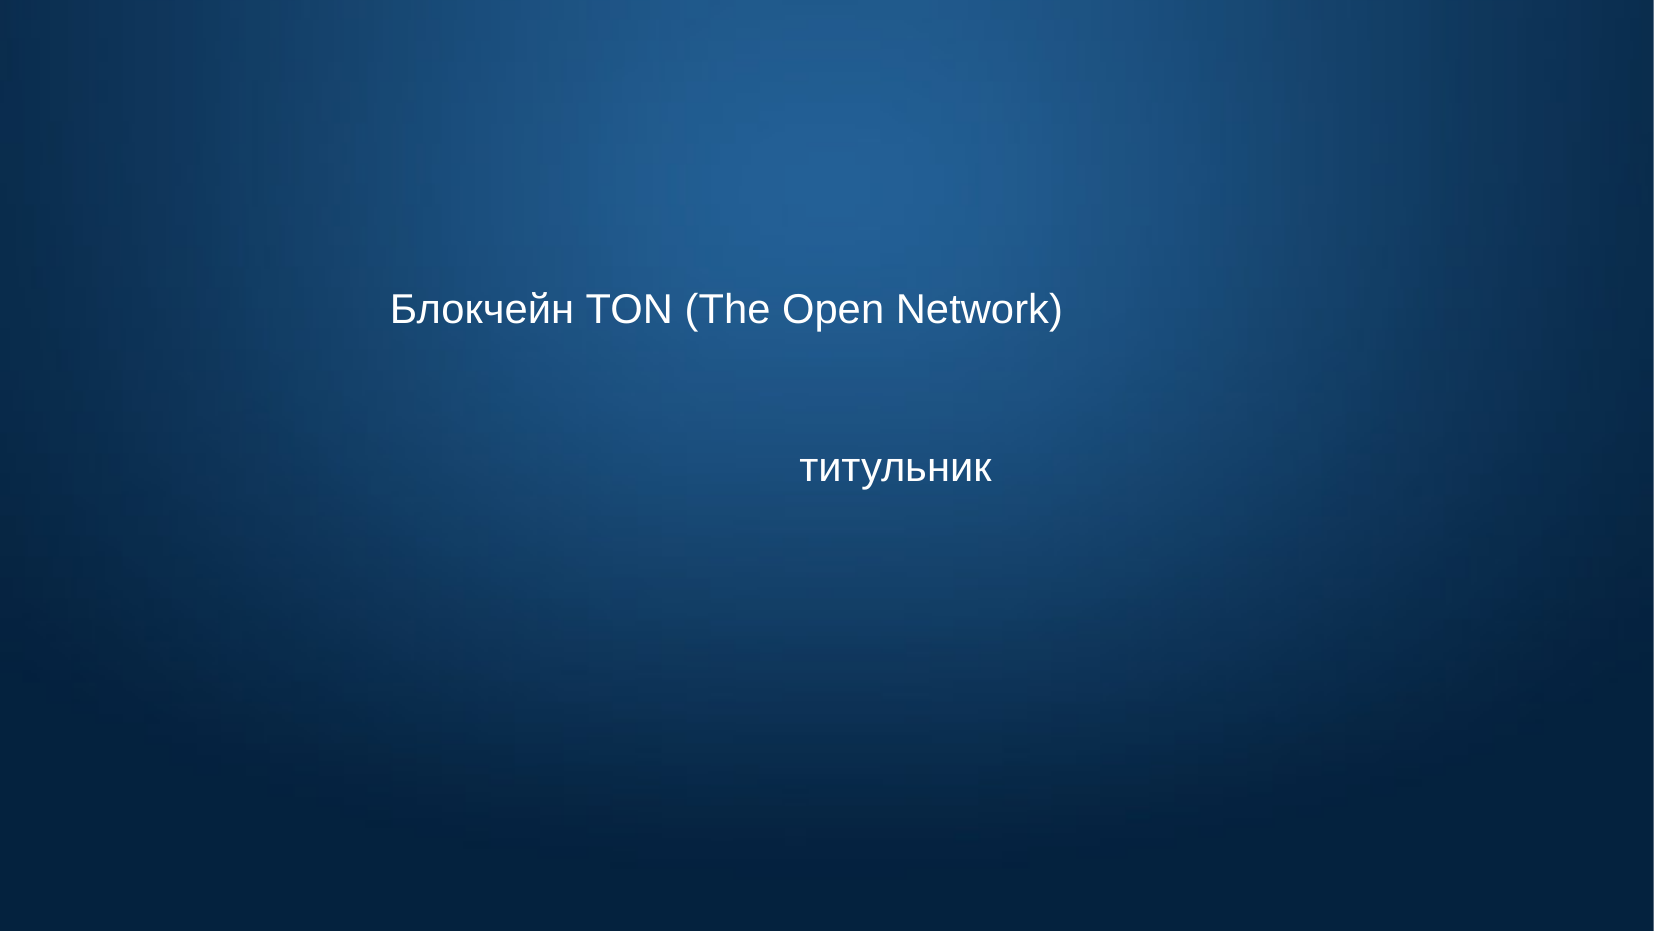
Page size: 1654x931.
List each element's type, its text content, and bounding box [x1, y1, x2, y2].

text_box титульник [784, 436, 1300, 684]
title Блокчейн TON (The Open Network) [0, 206, 1477, 412]
picture [0, 0, 1654, 931]
